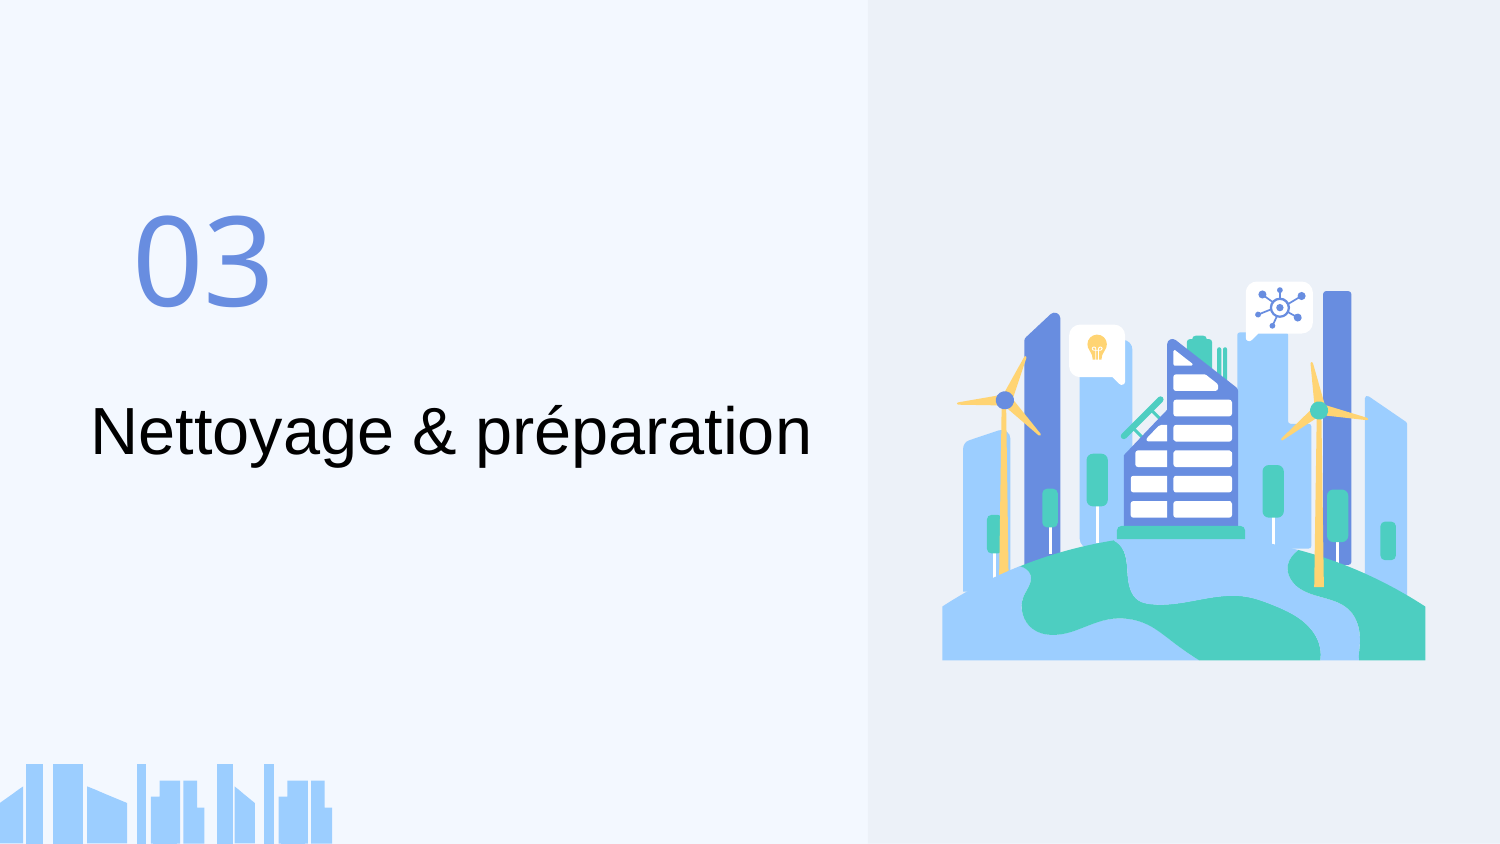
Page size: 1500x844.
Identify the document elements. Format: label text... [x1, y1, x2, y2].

text_box [867, 0, 1500, 844]
title Nettoyage & préparation [0, 383, 868, 483]
title 03 [116, 181, 388, 332]
